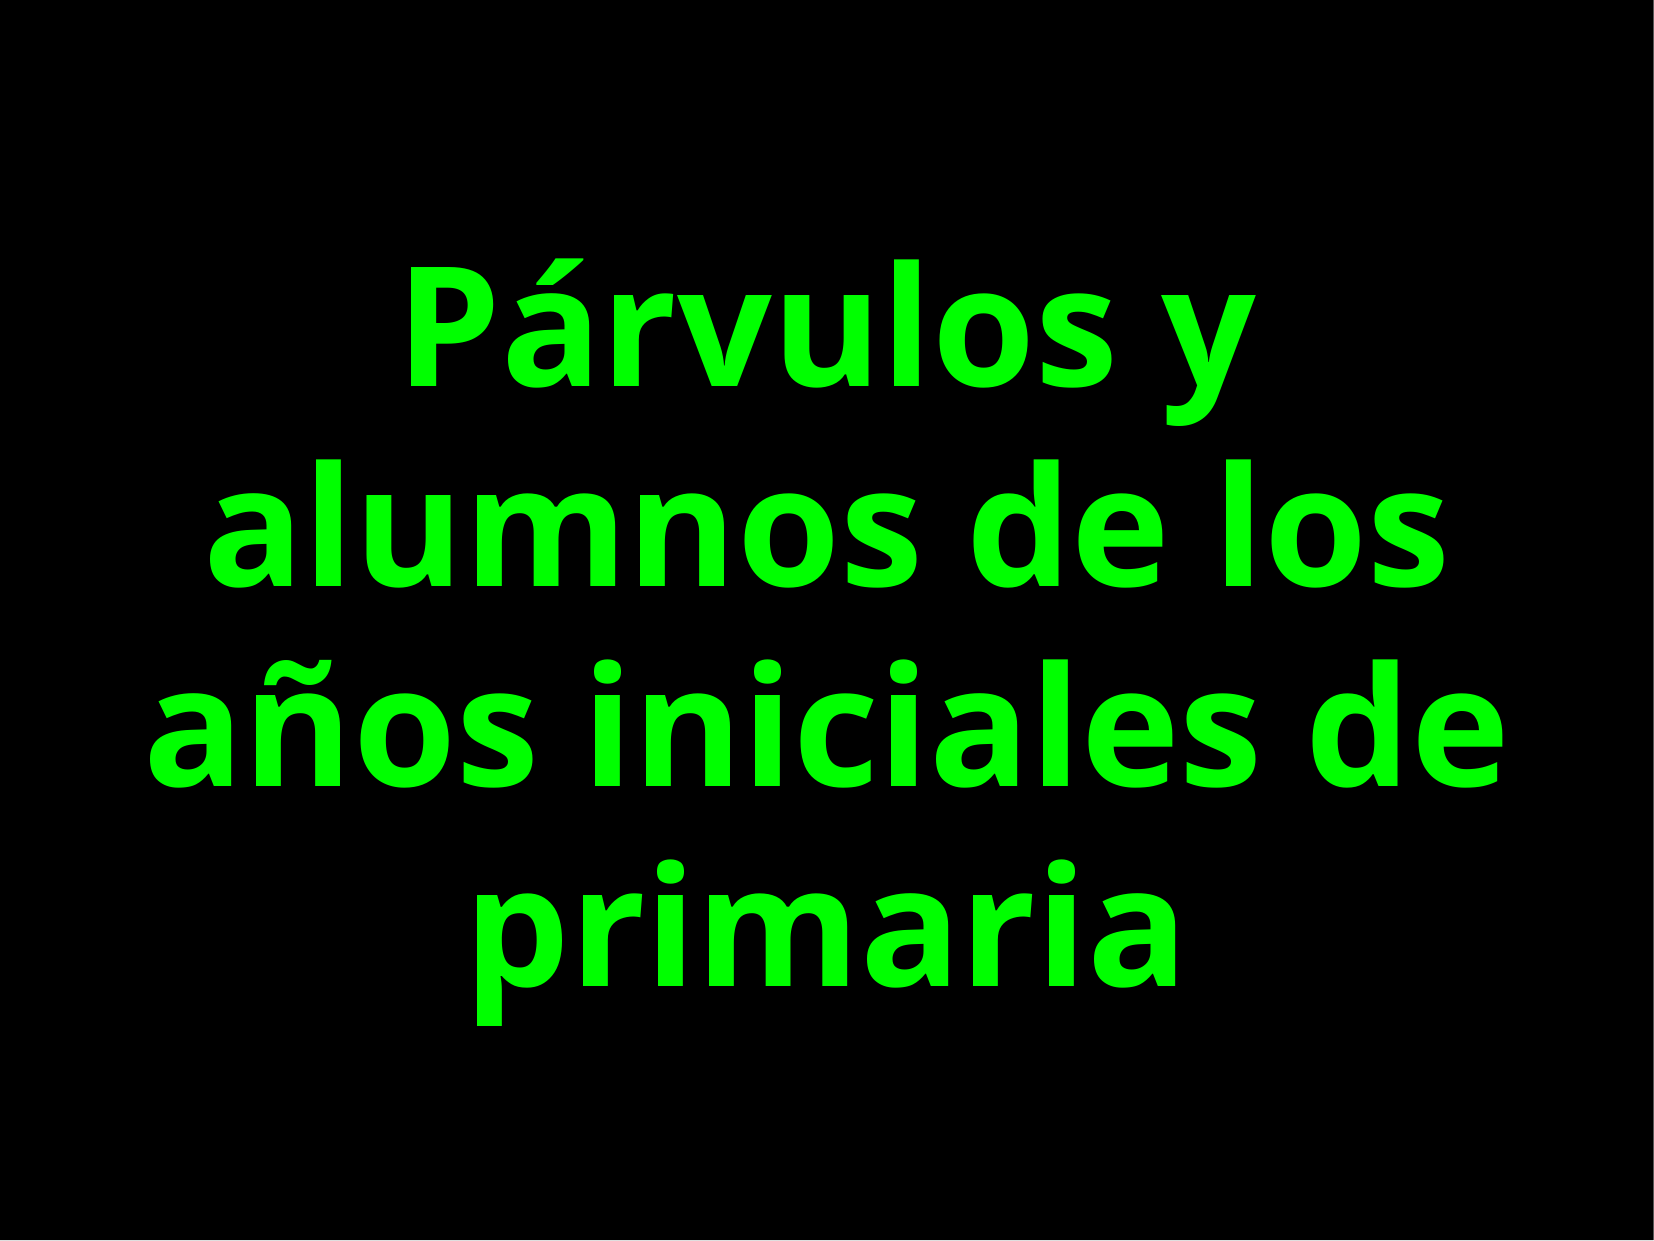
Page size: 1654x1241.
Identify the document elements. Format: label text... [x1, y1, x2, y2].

list Párvulos y alumnos de los años iniciales de primaria [0, 0, 1654, 1241]
